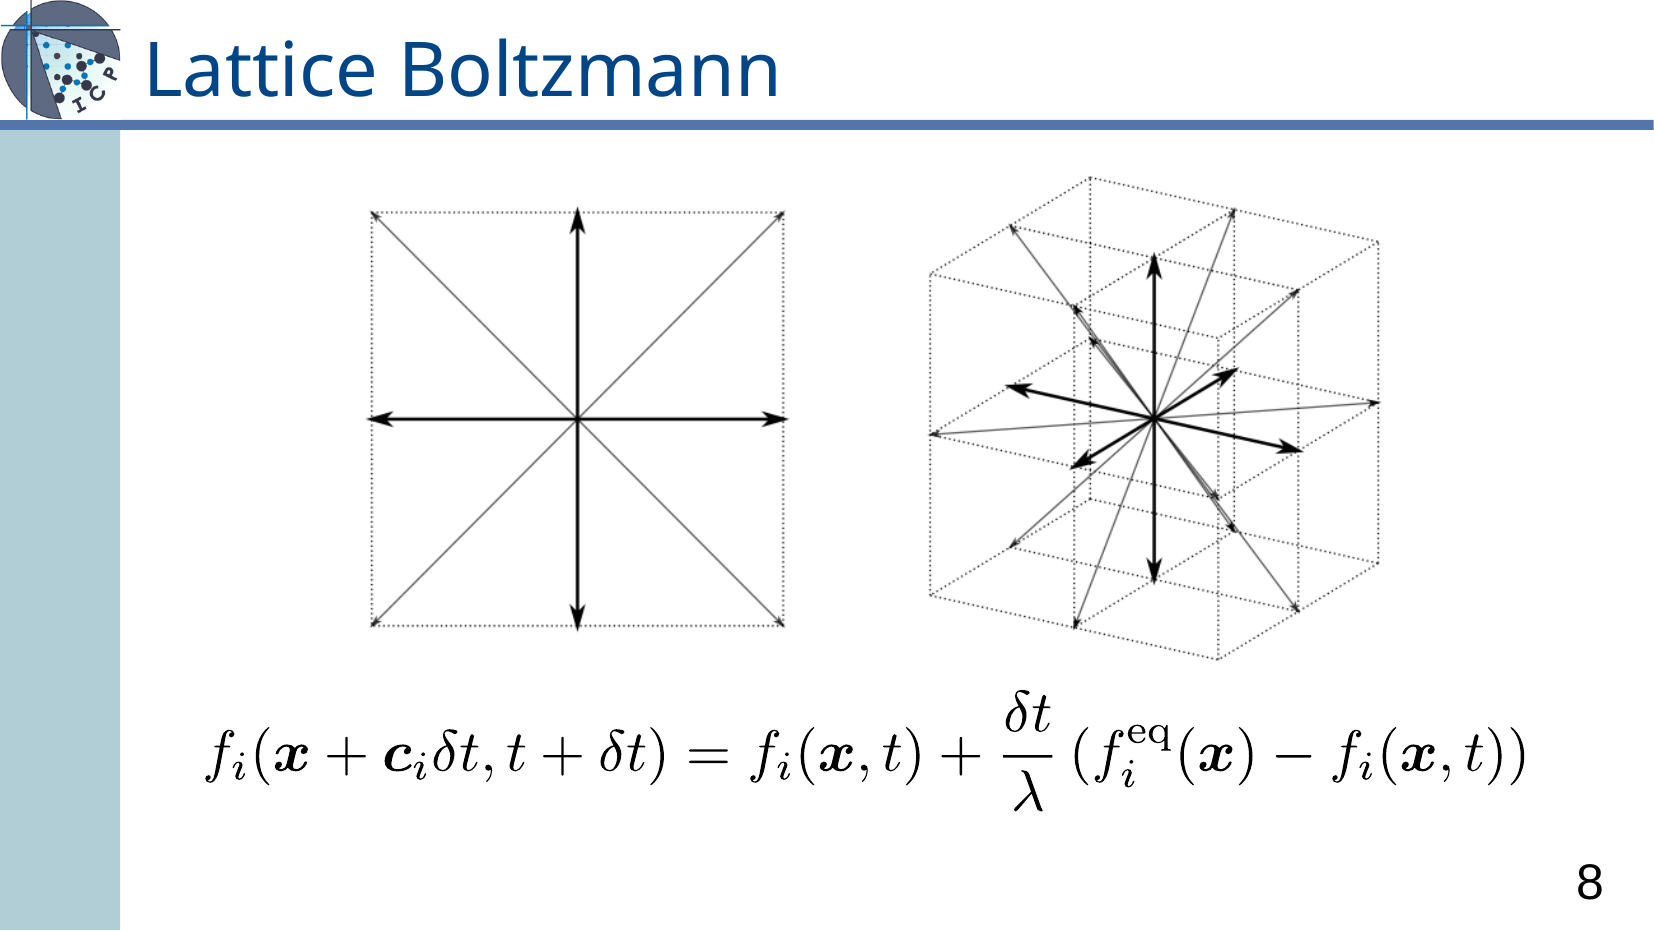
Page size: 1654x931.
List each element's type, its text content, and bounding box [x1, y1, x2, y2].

text_box [202, 689, 1531, 812]
picture [0, 0, 121, 120]
title Lattice Boltzmann [135, 0, 1636, 121]
picture [320, 164, 1441, 676]
